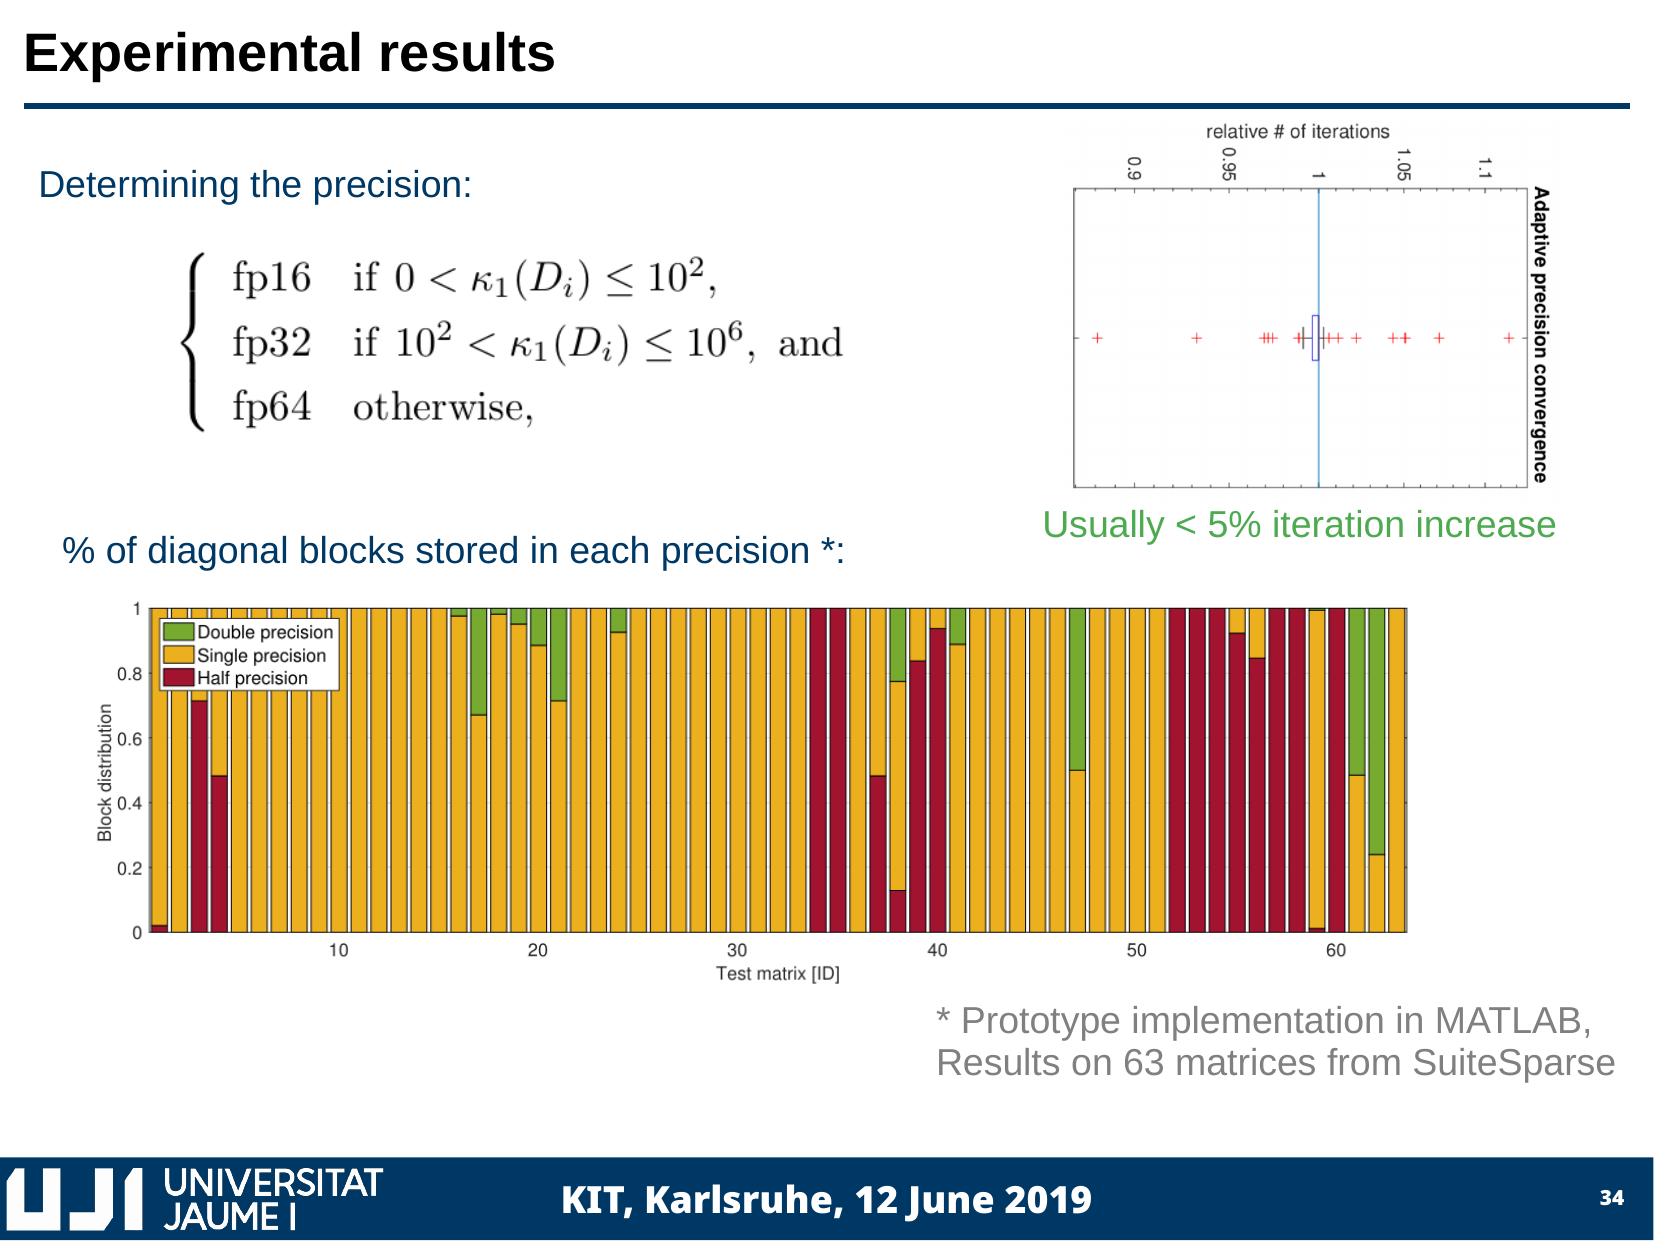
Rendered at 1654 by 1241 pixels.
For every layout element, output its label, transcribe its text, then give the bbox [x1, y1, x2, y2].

text_box Usually < 5% iteration increase [1027, 496, 1595, 556]
title Experimental results [23, 0, 1630, 107]
picture [1062, 118, 1560, 496]
text_box Determining the precision: [23, 156, 488, 214]
picture [59, 566, 1441, 999]
text_box % of diagonal blocks stored in each precision *: [47, 522, 861, 580]
text_box * Prototype implementation in MATLAB, Results on 63 matrices from SuiteSparse [921, 992, 1632, 1091]
picture [0, 1158, 390, 1241]
picture [153, 224, 886, 451]
